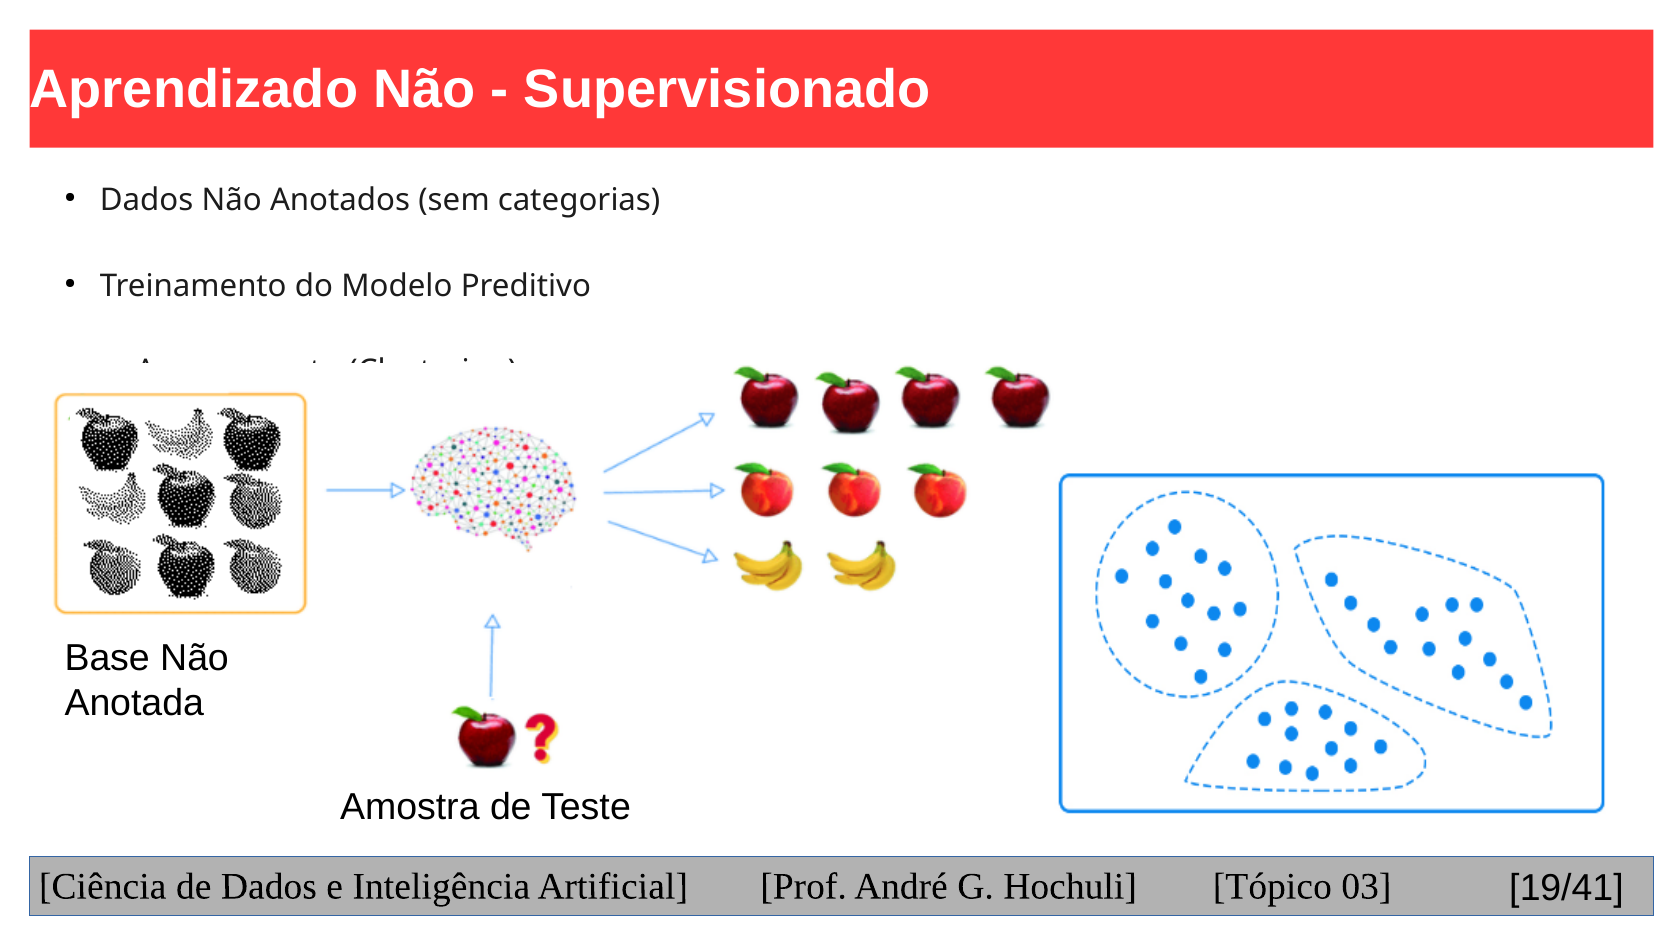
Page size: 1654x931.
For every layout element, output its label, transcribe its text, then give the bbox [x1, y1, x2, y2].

title Aprendizado Não - Supervisionado [29, 29, 1654, 148]
text_box Base Não Anotada [49, 625, 316, 737]
picture [51, 363, 1614, 821]
text_box Dados Não Anotados (sem categorias) Treinamento do Modelo Preditivo Agrupamento (Clustering) [49, 169, 739, 576]
text_box Amostra de Teste [325, 774, 650, 886]
